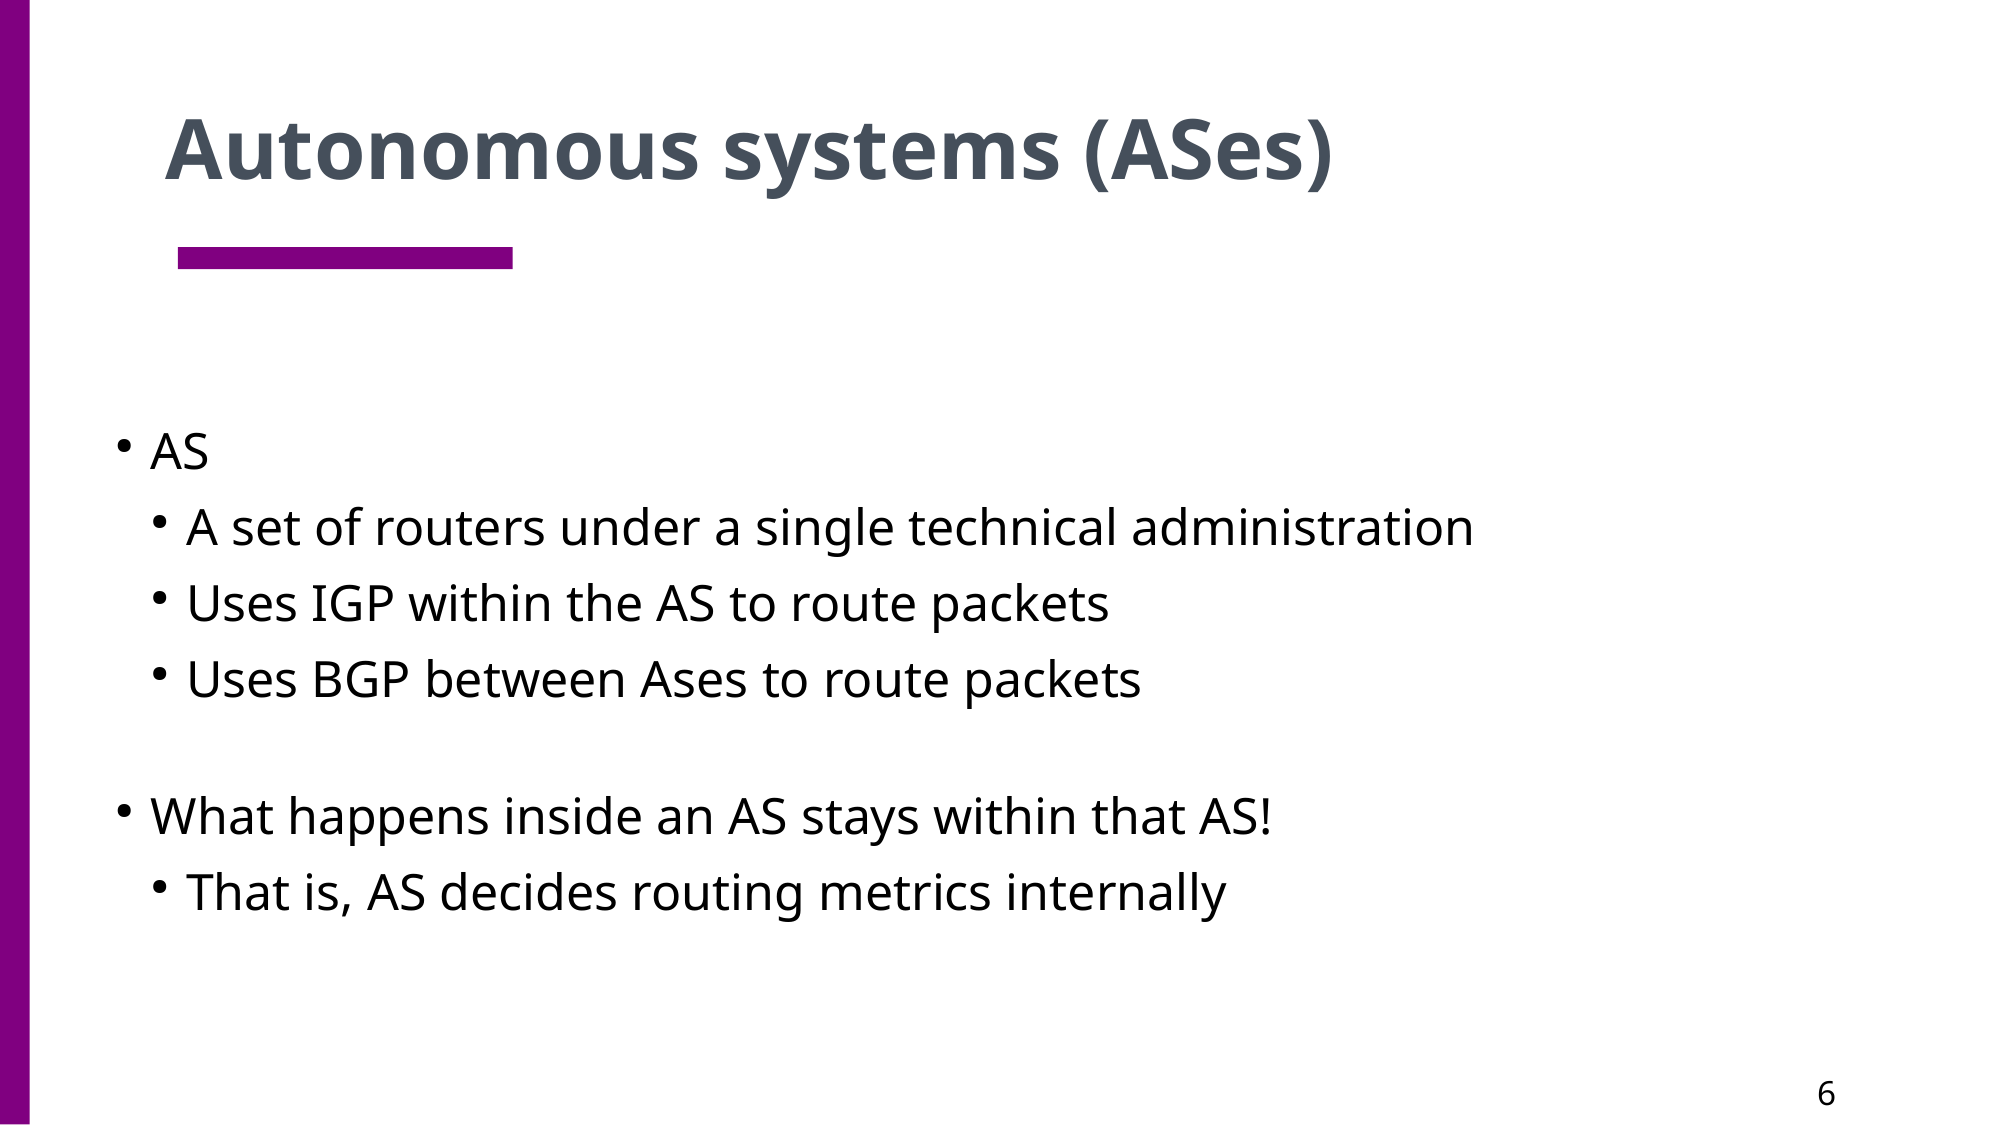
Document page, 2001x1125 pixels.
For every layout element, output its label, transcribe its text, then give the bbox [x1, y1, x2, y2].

text_box AS A set of routers under a single technical administration Uses IGP within the AS to route packets Uses BGP between Ases to route packets What happens inside an AS stays within that AS! That is, AS decides routing metrics internally [100, 329, 2000, 1002]
text_box Autonomous systems (ASes) [151, 0, 1849, 212]
